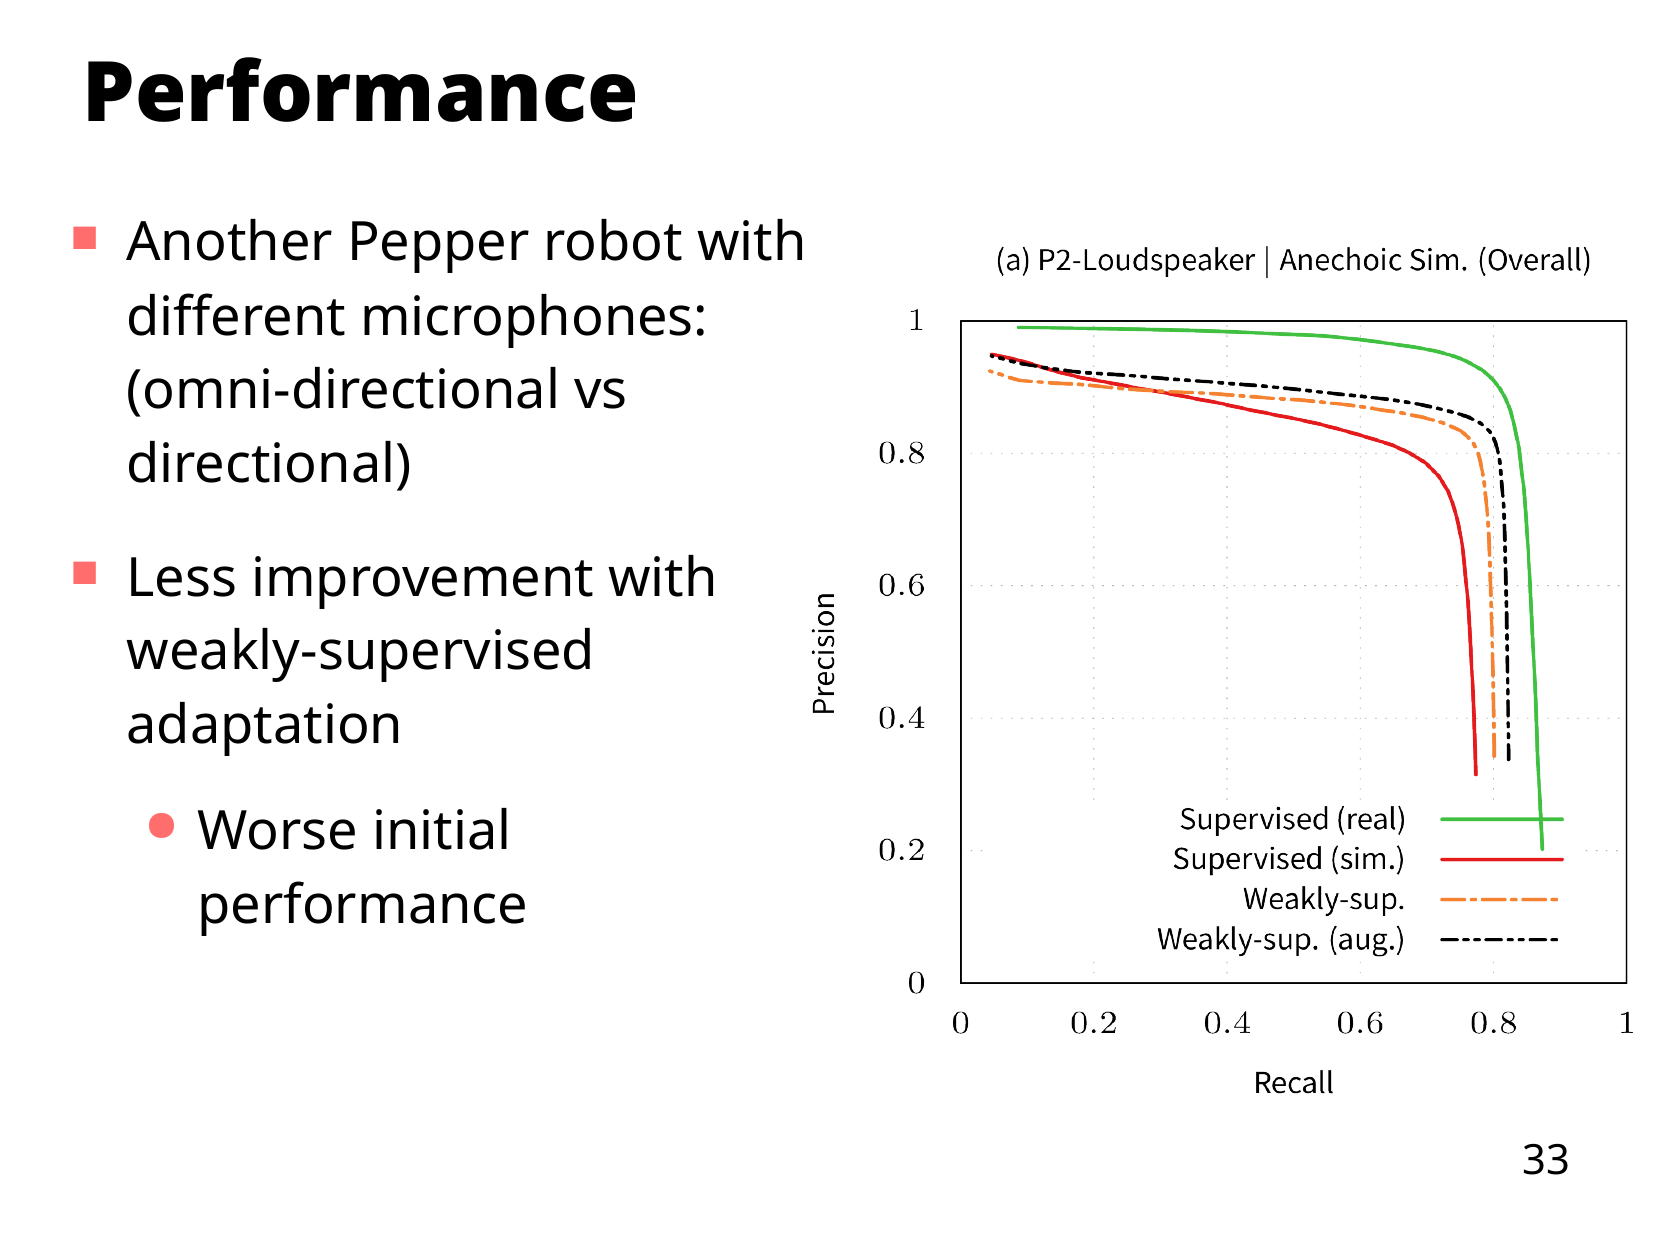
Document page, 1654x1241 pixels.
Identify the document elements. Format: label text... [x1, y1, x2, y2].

picture [779, 200, 1654, 1111]
title Performance [82, 37, 1571, 143]
list Another Pepper robot with different microphones: (omni-directional vs directional) Less improvement with weakly-supervised adaptation Worse initial performance [55, 202, 812, 1113]
